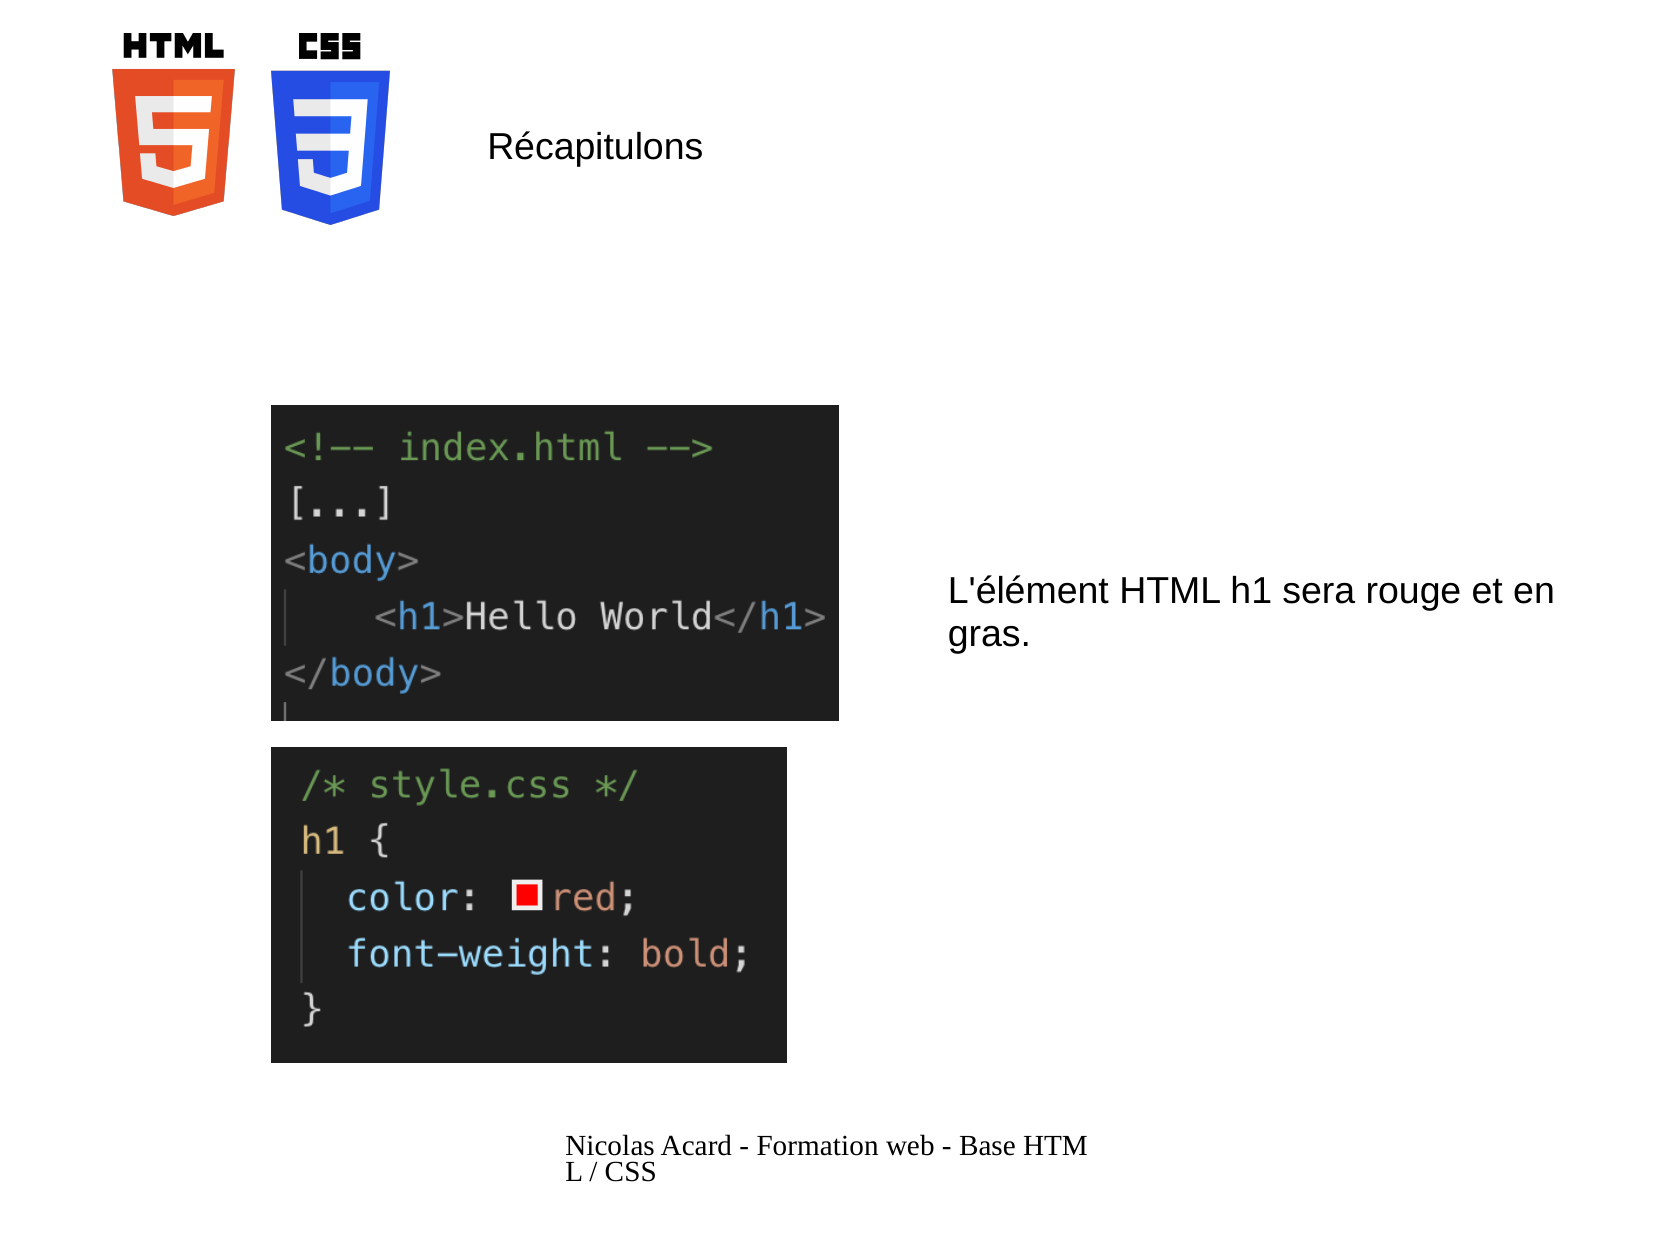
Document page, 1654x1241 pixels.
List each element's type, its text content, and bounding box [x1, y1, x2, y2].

text_box Récapitulons [472, 118, 1453, 217]
picture [87, 33, 260, 216]
picture [271, 405, 839, 721]
picture [271, 33, 390, 225]
text_box L'élément HTML h1 sera rouge et en gras. [933, 562, 1595, 662]
picture [271, 747, 787, 1063]
